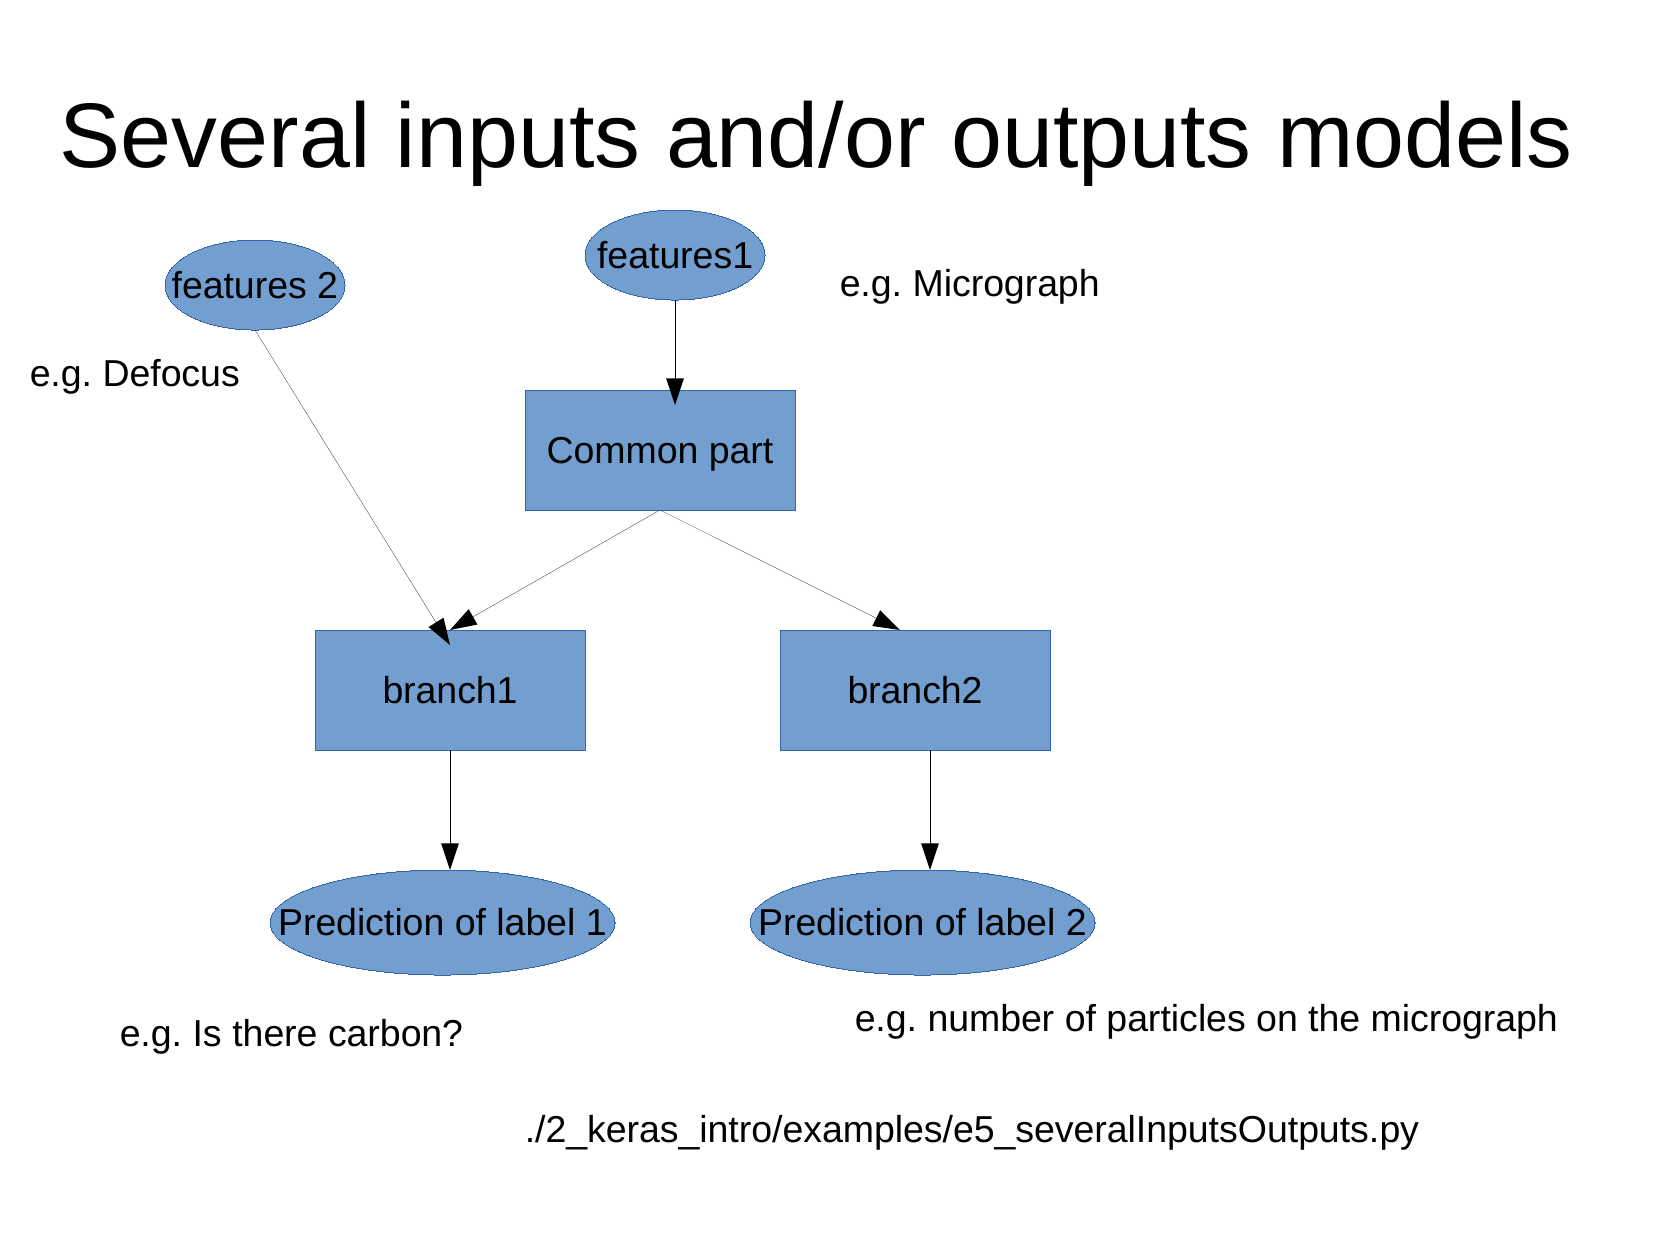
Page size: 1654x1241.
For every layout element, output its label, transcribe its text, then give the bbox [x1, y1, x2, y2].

text_box e.g. Is there carbon? [105, 1005, 526, 1081]
text_box Prediction of label 2 [750, 870, 1096, 976]
text_box e.g. number of particles on the micrograph [840, 990, 1591, 1066]
text_box e.g. Defocus [15, 345, 436, 421]
text_box features 2 [165, 240, 346, 331]
title Several inputs and/or outputs models [15, 2, 1621, 271]
text_box branch1 [315, 630, 586, 751]
text_box ./2_keras_intro/examples/e5_severalInputsOutputs.py [510, 1101, 1531, 1201]
text_box e.g. Micrograph [825, 255, 1246, 331]
text_box features1 [585, 210, 766, 301]
text_box Prediction of label 1 [270, 870, 616, 976]
text_box branch2 [780, 630, 1051, 751]
text_box Common part [525, 390, 796, 511]
